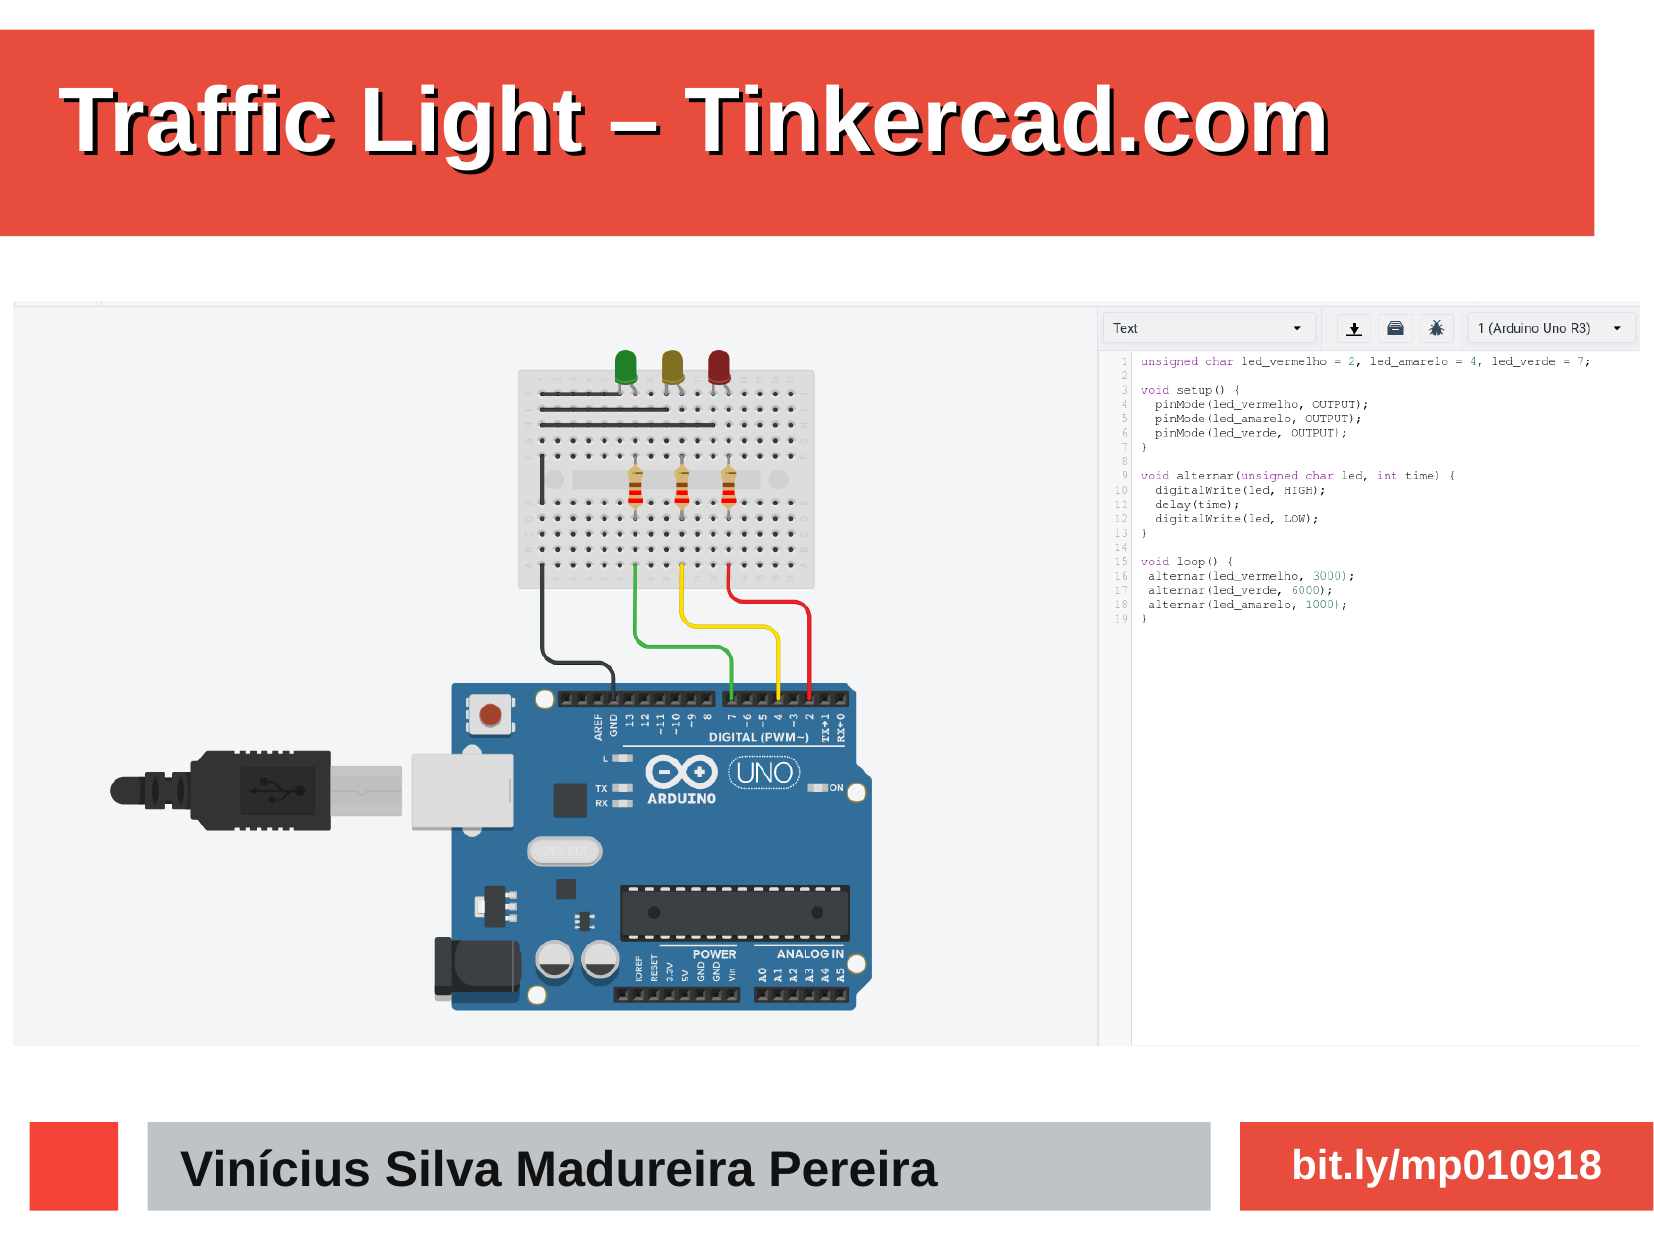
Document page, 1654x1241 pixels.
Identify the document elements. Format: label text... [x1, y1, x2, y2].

text_box bit.ly/mp010918 [1228, 1133, 1654, 1205]
text_box Vinícius Silva Madureira Pereira [165, 1133, 1170, 1205]
picture [13, 301, 1640, 1046]
title Traffic Light – Tinkercad.com [59, 23, 1595, 172]
